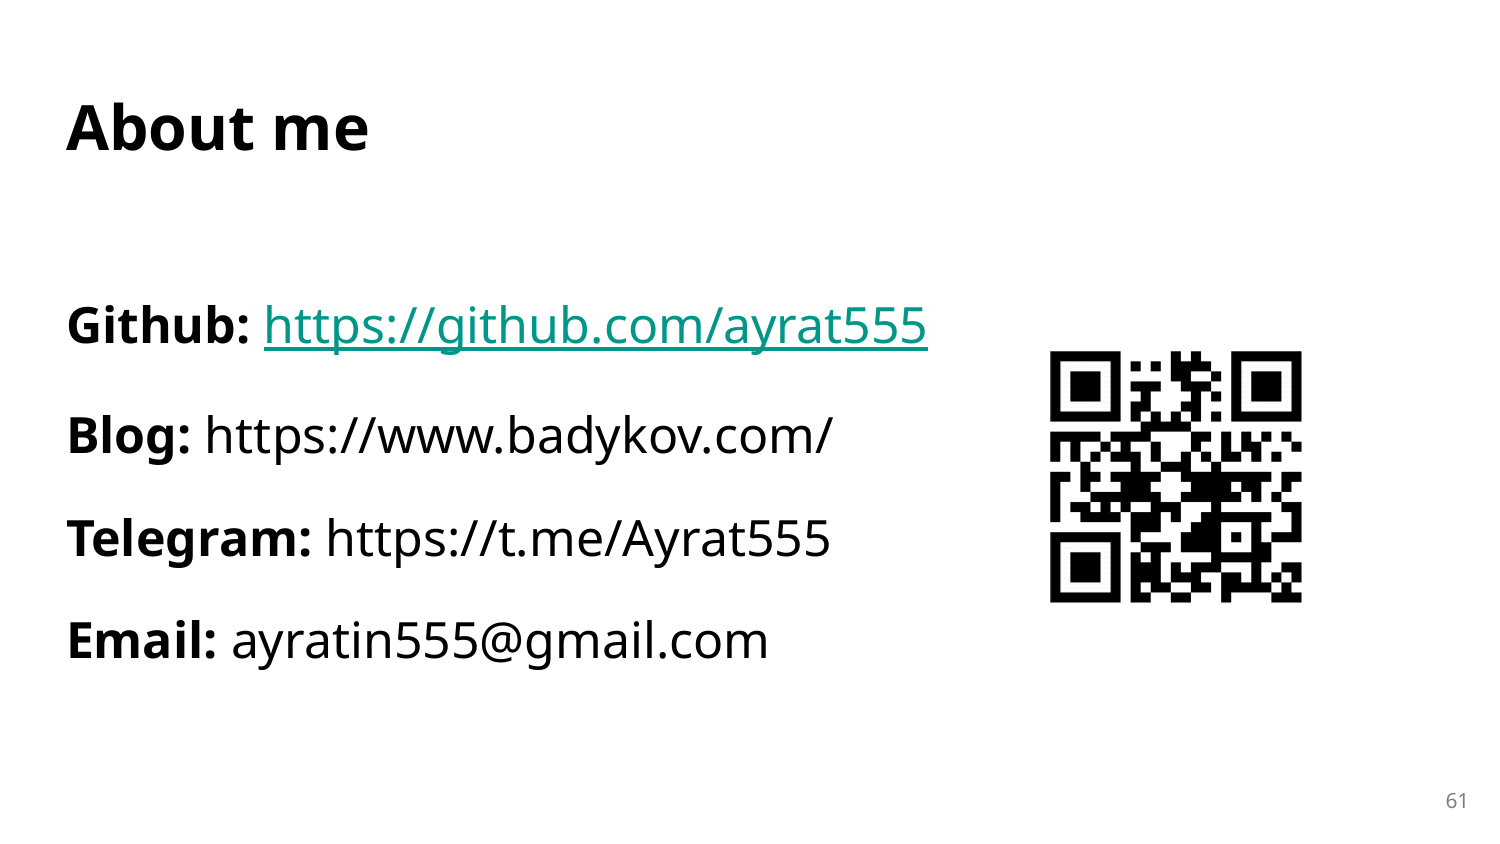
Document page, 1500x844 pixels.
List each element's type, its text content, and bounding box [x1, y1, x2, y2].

list Github: https://github.com/ayrat555 Blog: https://www.badykov.com/ Telegram: https://t.me/Ayrat555 Email: ayratin555@gmail.com [51, 268, 1449, 750]
slide_number <number> [1394, 769, 1484, 834]
title About me [51, 72, 1449, 176]
picture [1009, 310, 1344, 645]
